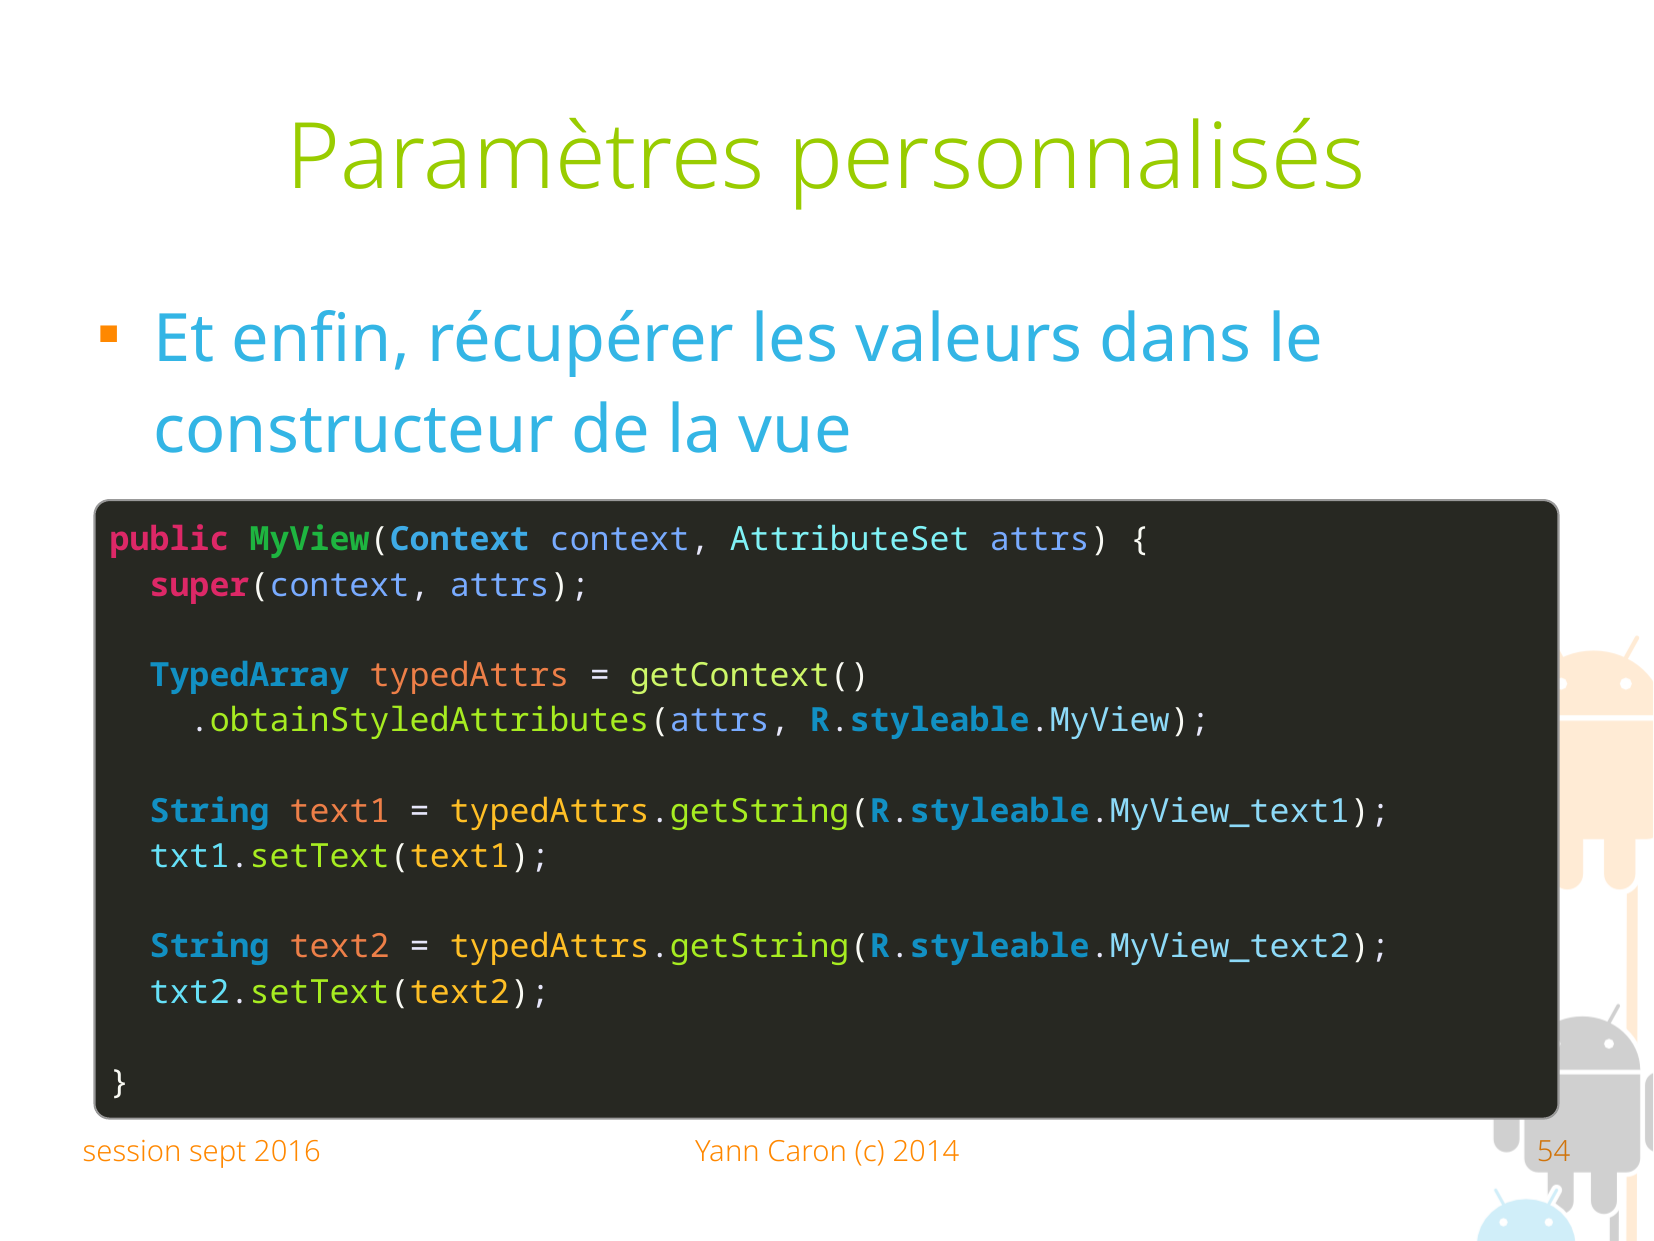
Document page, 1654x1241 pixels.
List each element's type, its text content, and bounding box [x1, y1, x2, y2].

text_box public MyView(Context context, AttributeSet attrs) { super(context, attrs); TypedArray typedAttrs = getContext() .obtainStyledAttributes(attrs, R.styleable.MyView); String text1 = typedAttrs.getString(R.styleable.MyView_text1); txt1.setText(text1); String text2 = typedAttrs.getString(R.styleable.MyView_text2); txt2.setText(text2); } [94, 500, 1559, 1038]
title Paramètres personnalisés [82, 49, 1571, 257]
picture [240, 423, 1654, 1241]
list Et enfin, récupérer les valeurs dans le constructeur de la vue [82, 290, 1571, 1010]
